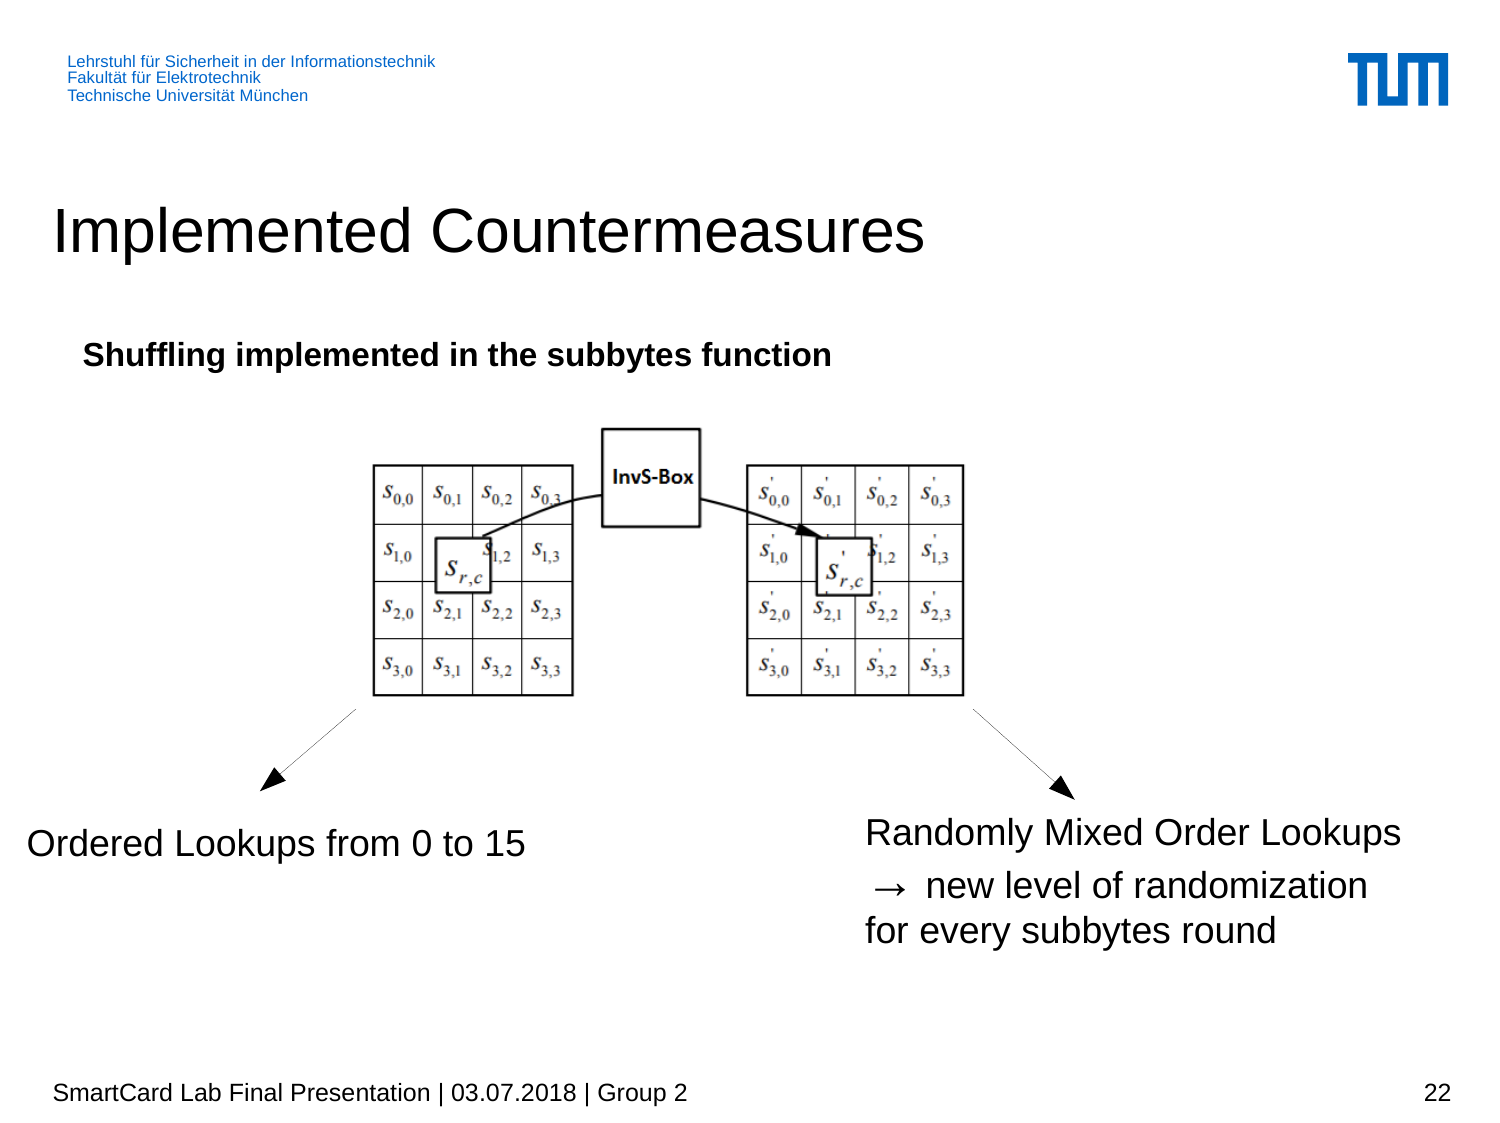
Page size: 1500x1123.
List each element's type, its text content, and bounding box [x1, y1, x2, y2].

list Shuffling implemented in the subbytes function [47, 330, 1447, 560]
text_box Ordered Lookups from 0 to 15 [11, 814, 591, 956]
title Implemented Countermeasures [52, 195, 1453, 266]
picture [238, 413, 1108, 709]
text_box Randomly Mixed Order Lookups → new level of randomization for every subbytes round [850, 804, 1418, 969]
